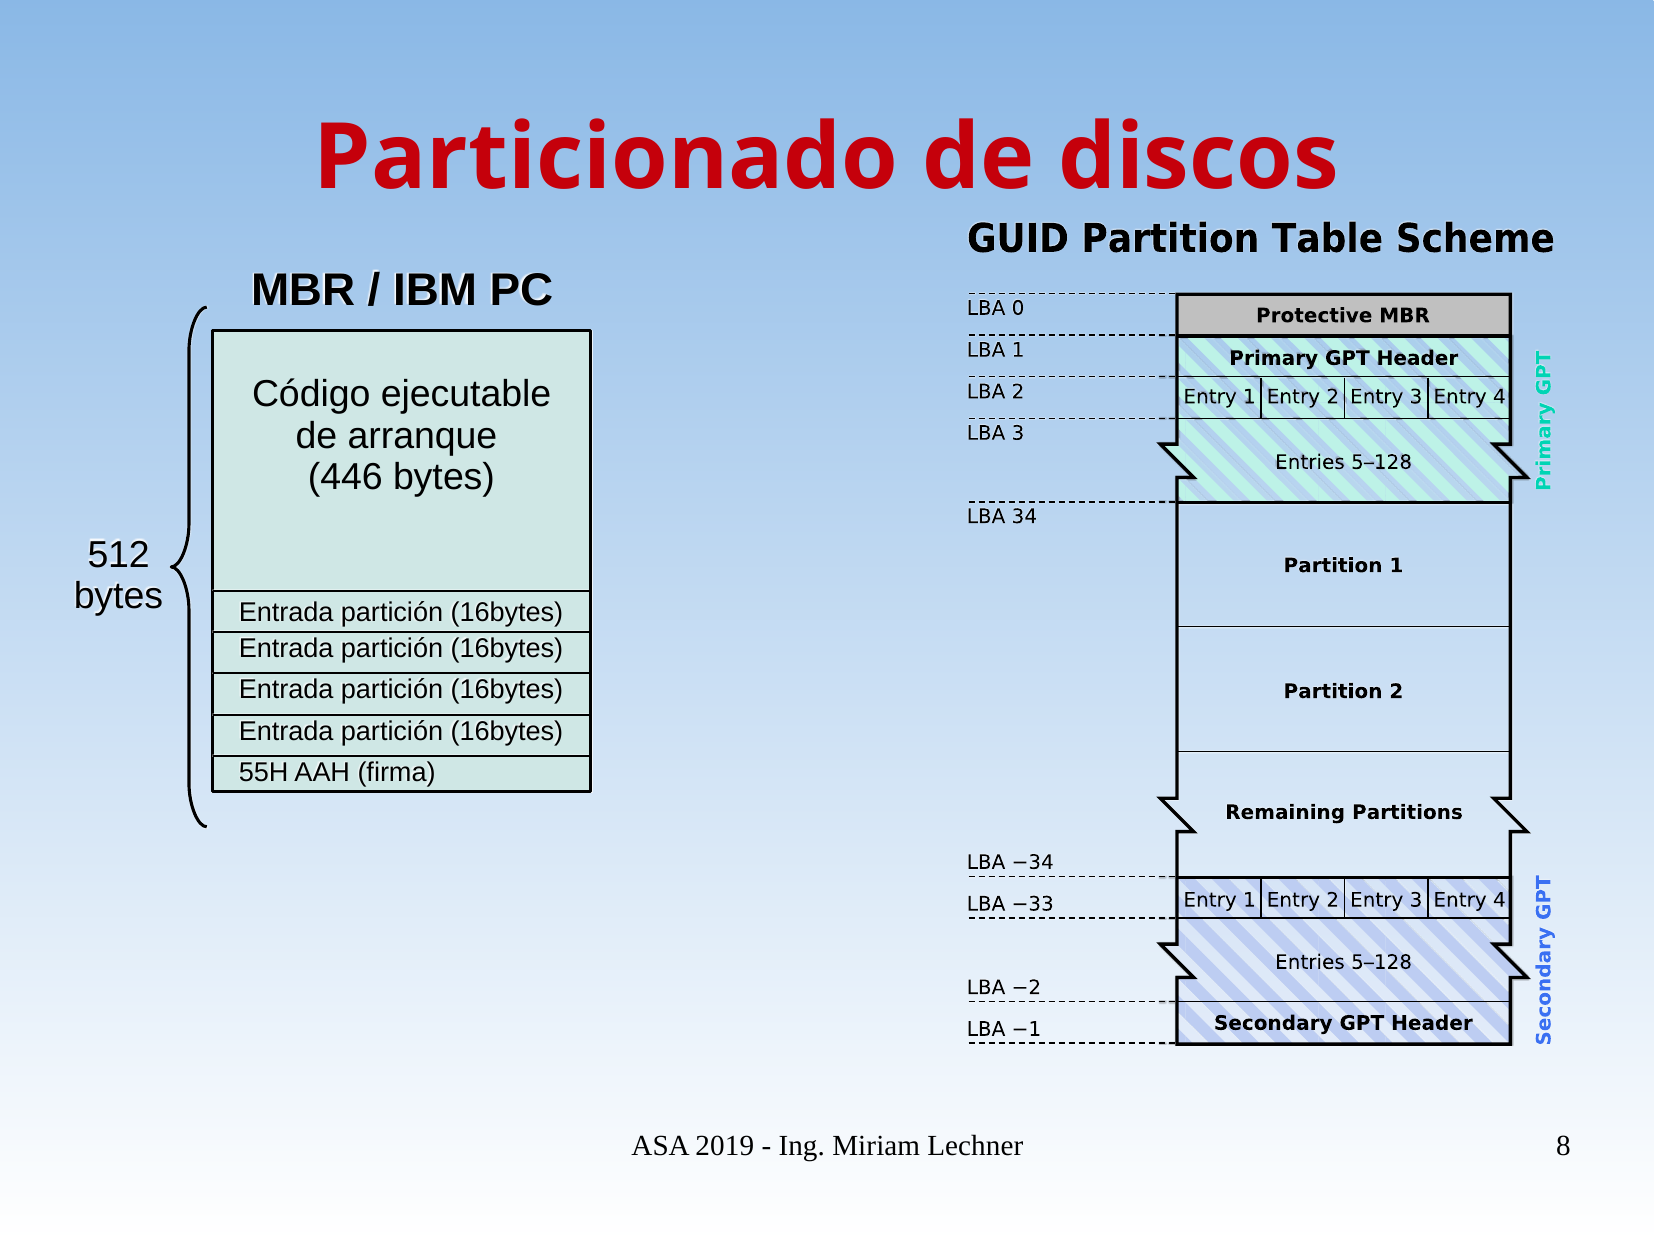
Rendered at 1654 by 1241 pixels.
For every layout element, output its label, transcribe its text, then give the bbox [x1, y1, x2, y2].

text_box MBR / IBM PC [236, 256, 569, 323]
picture [926, 168, 1595, 1087]
text_box 55H AAH (firma) [224, 749, 703, 795]
text_box Entrada partición (16bytes) [224, 708, 703, 749]
text_box 512 bytes [59, 525, 179, 625]
text_box Entrada partición (16bytes) [224, 589, 703, 625]
text_box Entrada partición (16bytes) [224, 625, 703, 666]
text_box Entrada partición (16bytes) [224, 666, 703, 708]
text_box Código ejecutable de arranque (446 bytes) [212, 330, 591, 589]
title Particionado de discos [82, 49, 1571, 257]
